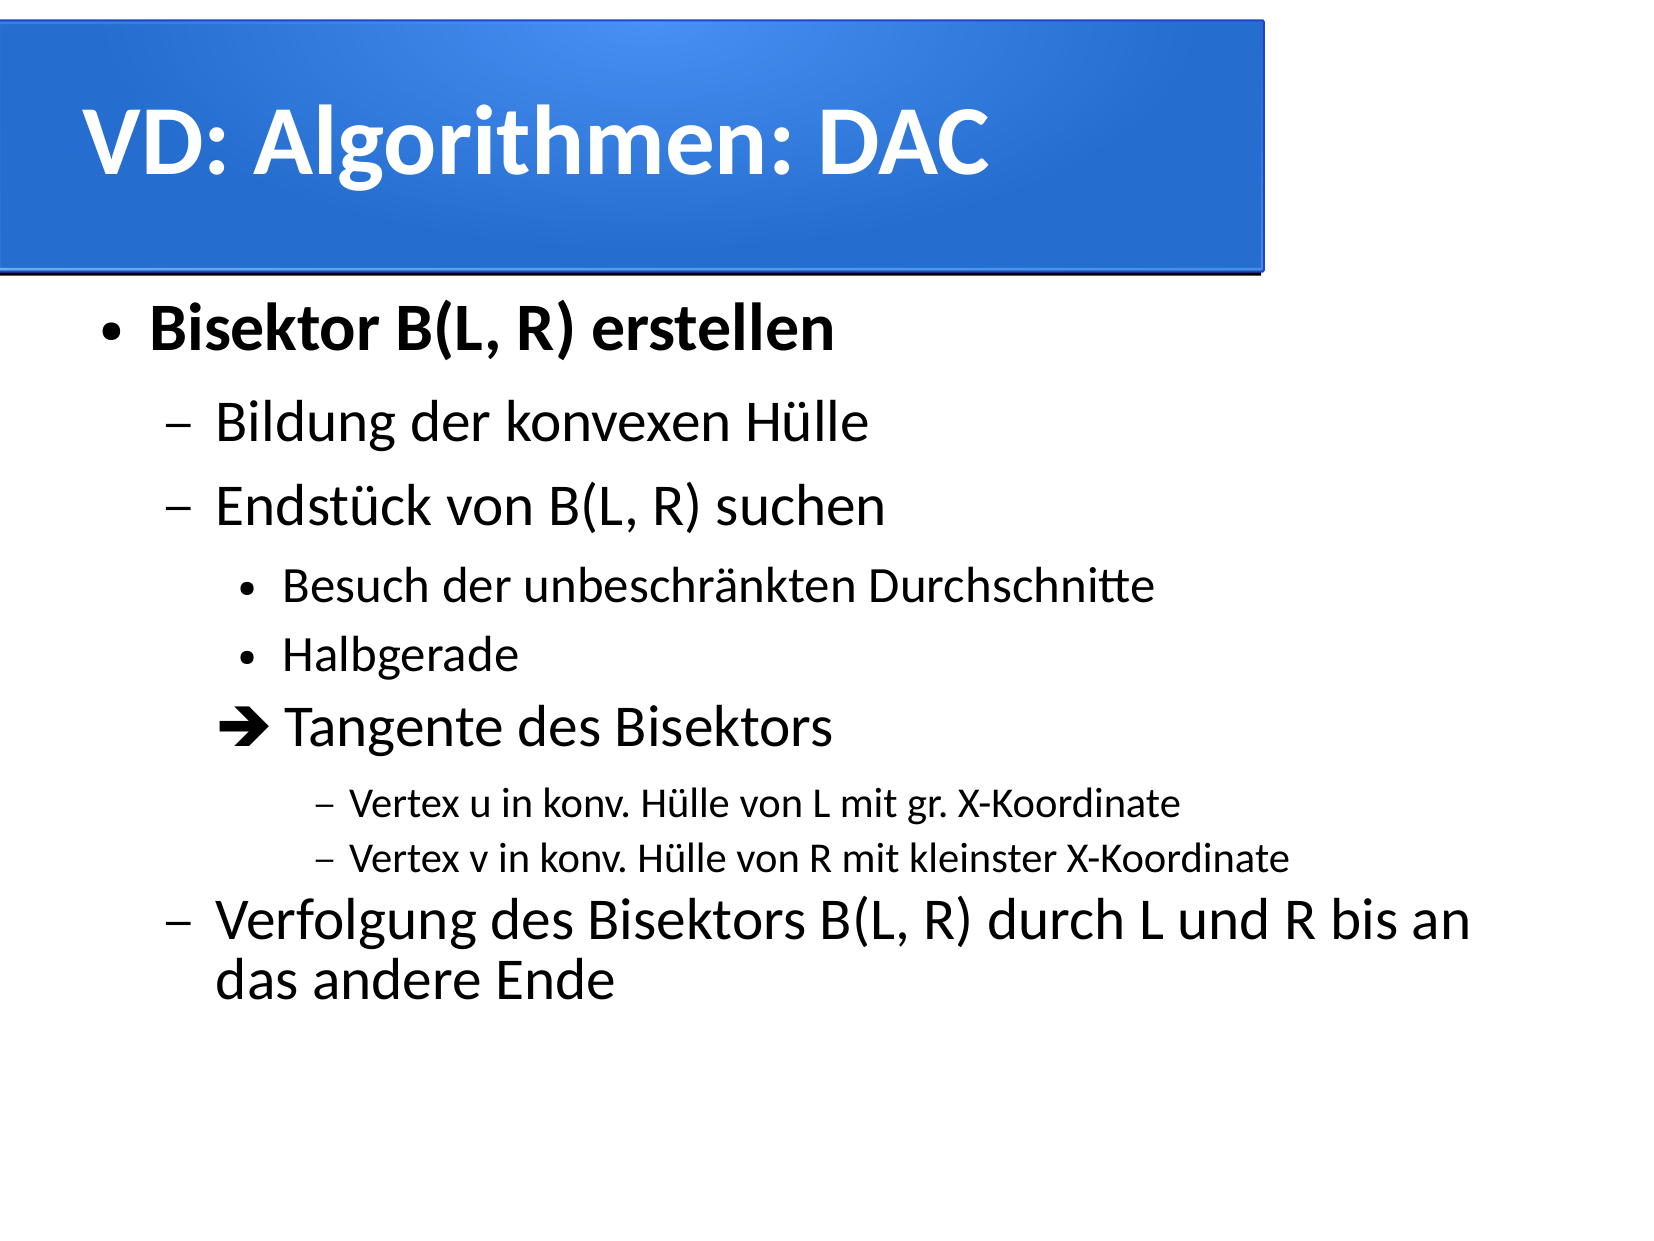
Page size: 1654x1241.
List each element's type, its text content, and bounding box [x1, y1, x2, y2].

list Bisektor B(L, R) erstellen Bildung der konvexen Hülle Endstück von B(L, R) suchen Besuch der unbeschränkten Durchschnitte Halbgerade  Tangente des Bisektors Vertex u in konv. Hülle von L mit gr. X-Koordinate Vertex v in konv. Hülle von R mit kleinster X-Koordinate Verfolgung des Bisektors B(L, R) durch L und R bis an das andere Ende [82, 299, 1571, 1019]
title VD: Algorithmen: DAC [82, 47, 1235, 252]
